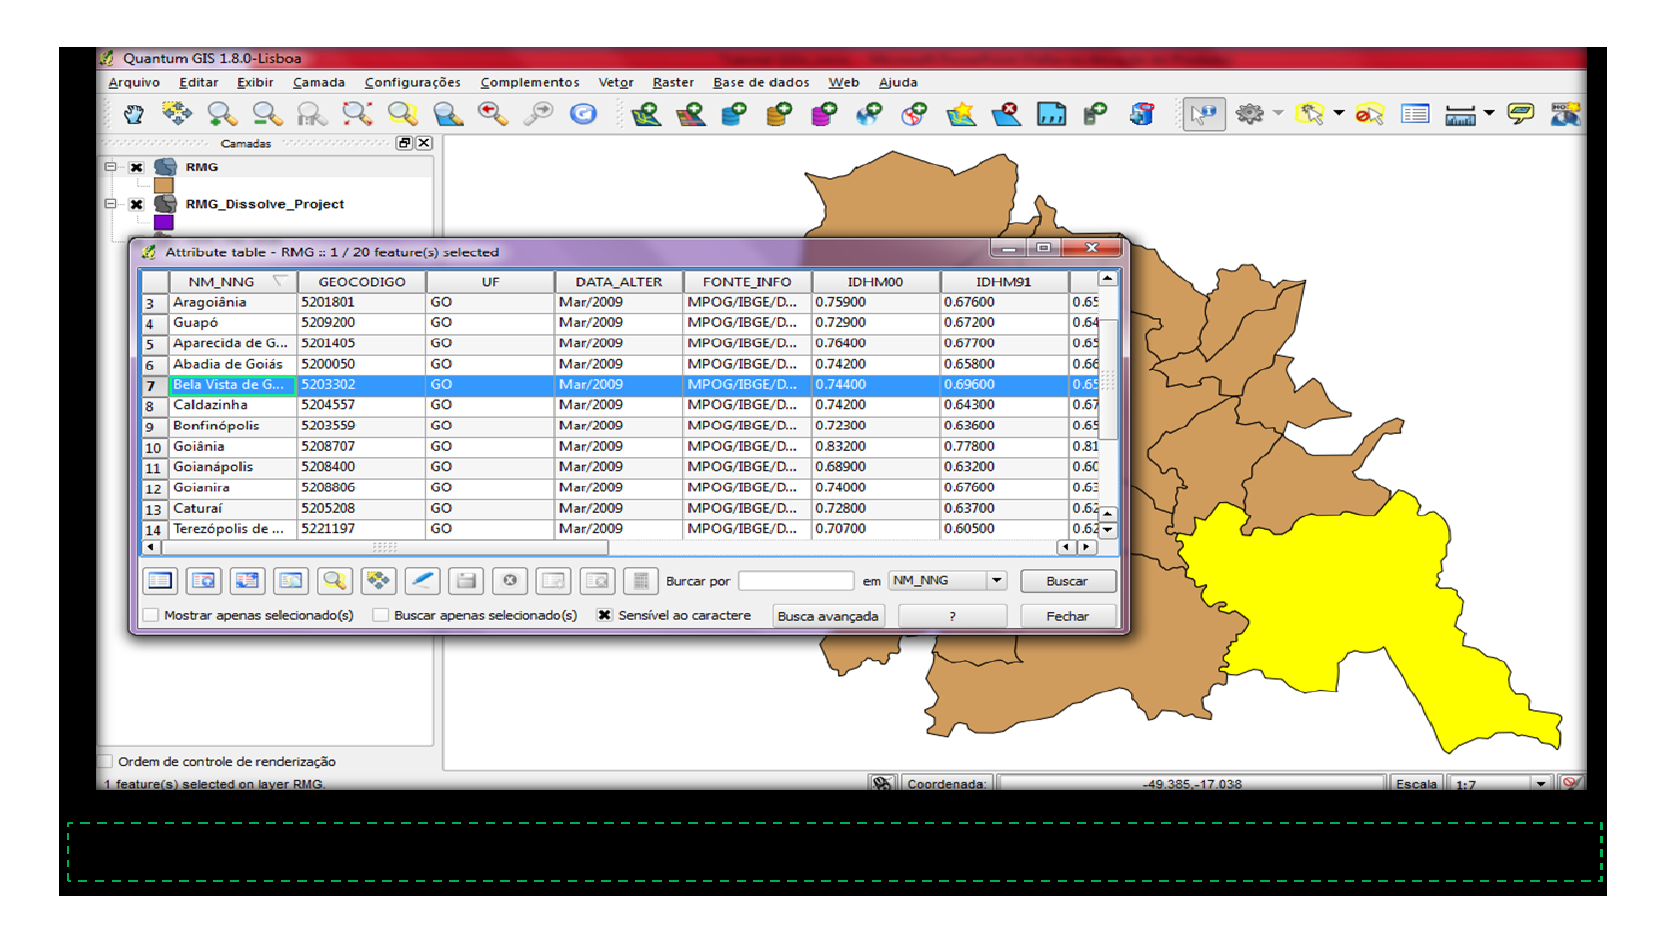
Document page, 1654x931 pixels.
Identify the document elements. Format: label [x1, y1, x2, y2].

picture [59, 47, 1607, 896]
